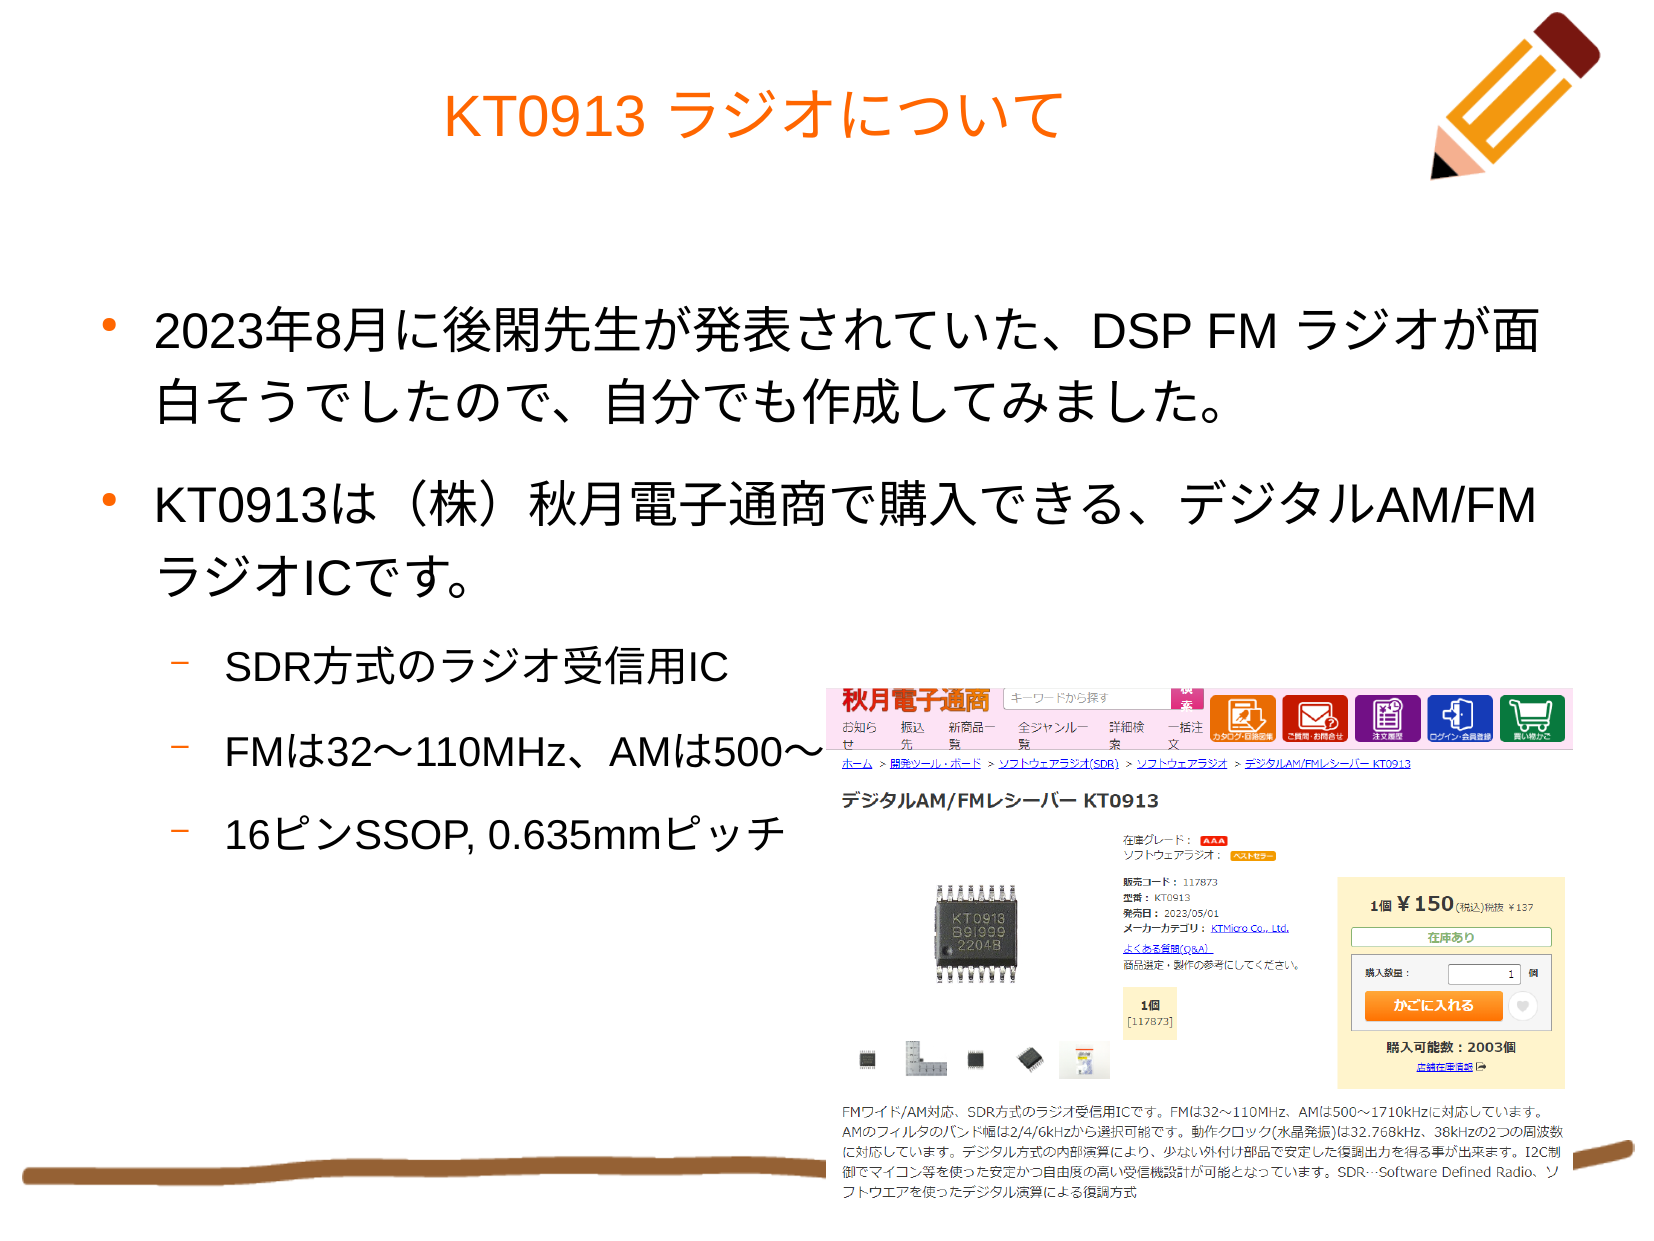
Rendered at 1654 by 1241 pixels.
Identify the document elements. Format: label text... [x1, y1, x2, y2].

title KT0913 ラジオについて [82, 49, 1430, 172]
picture [1430, 12, 1601, 181]
picture [22, 686, 1635, 1207]
list 2023年8月に後閑先生が発表されていた、DSP FM ラジオが面白そうでしたので、自分でも作成してみました。 KT0913は（株）秋月電子通商で購入できる、デジタルAM/FMラジオICです。 SDR方式のラジオ受信用IC FMは32～110MHz、AMは500～1710kHzに対応 16ピンSSOP, 0.635mmピッチ [82, 290, 1560, 1122]
